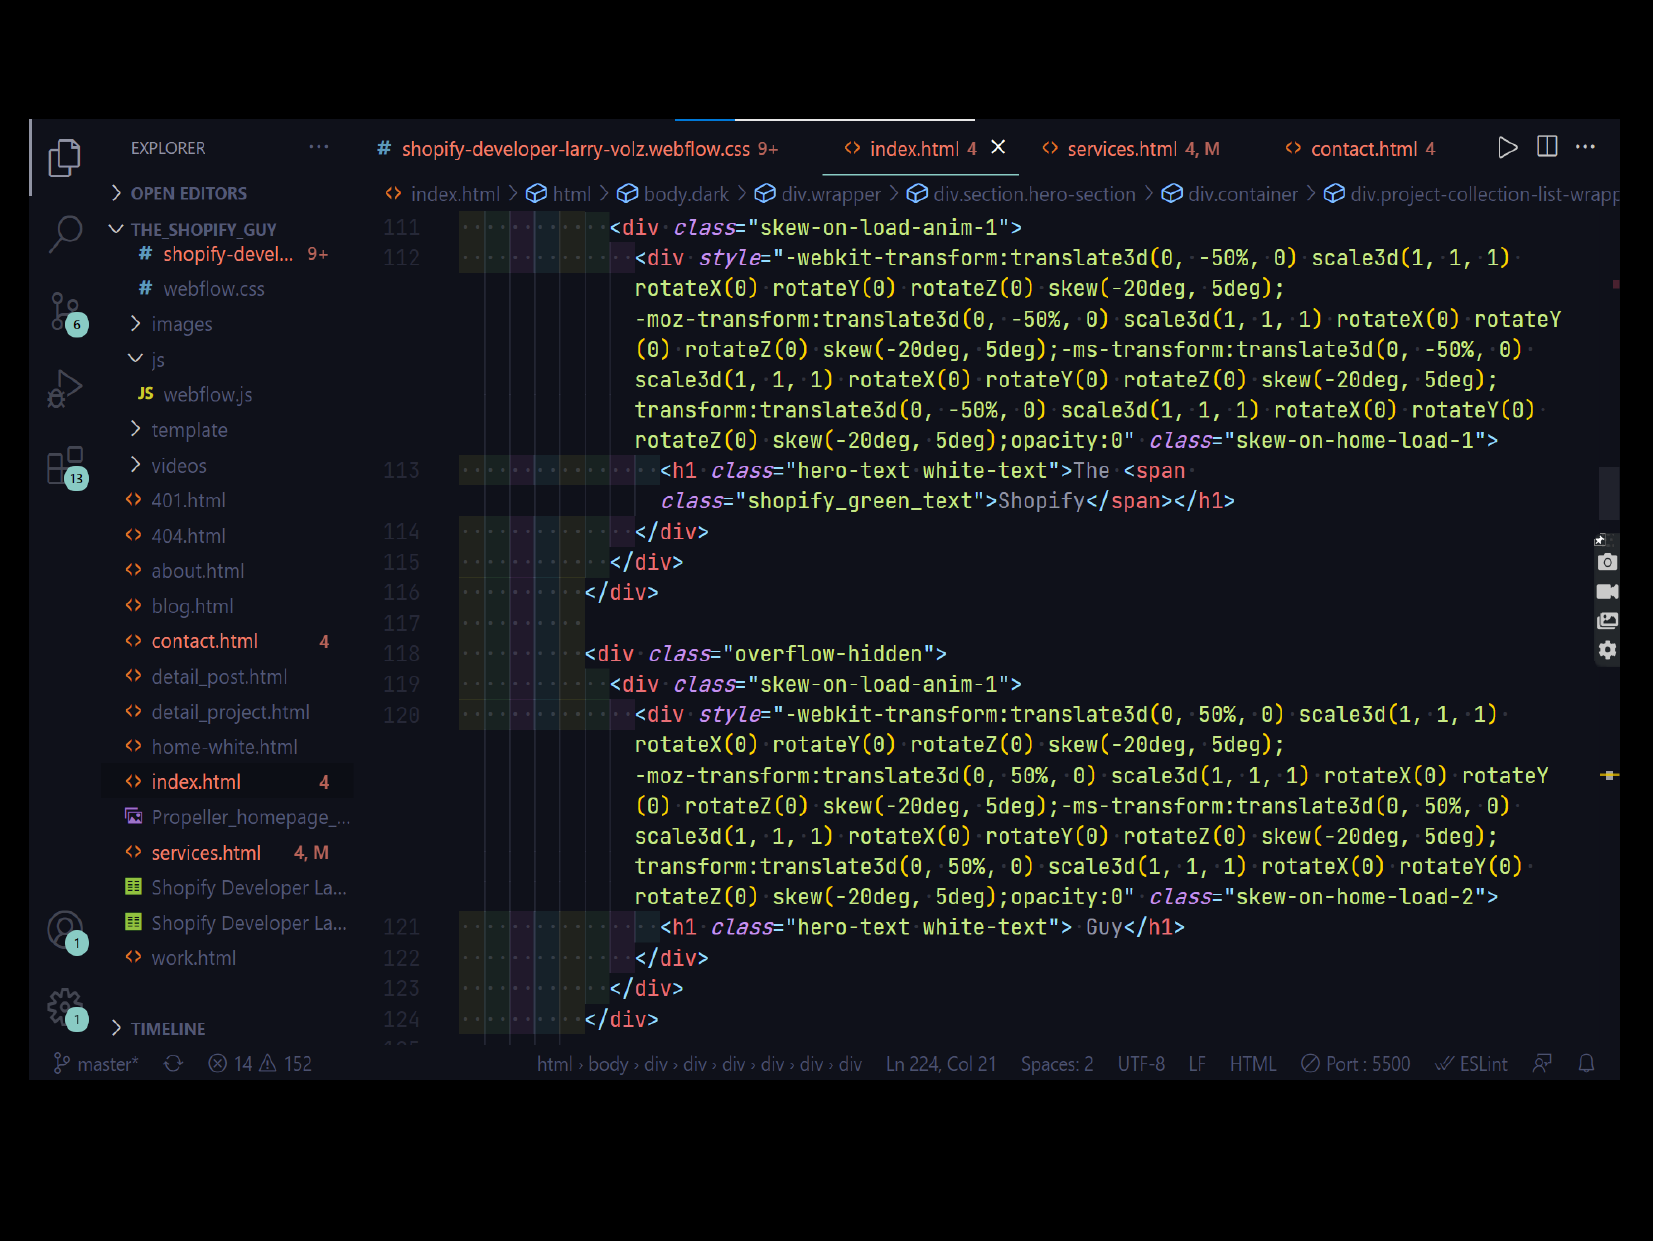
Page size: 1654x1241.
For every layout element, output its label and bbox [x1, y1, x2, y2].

picture [29, 119, 1620, 1080]
